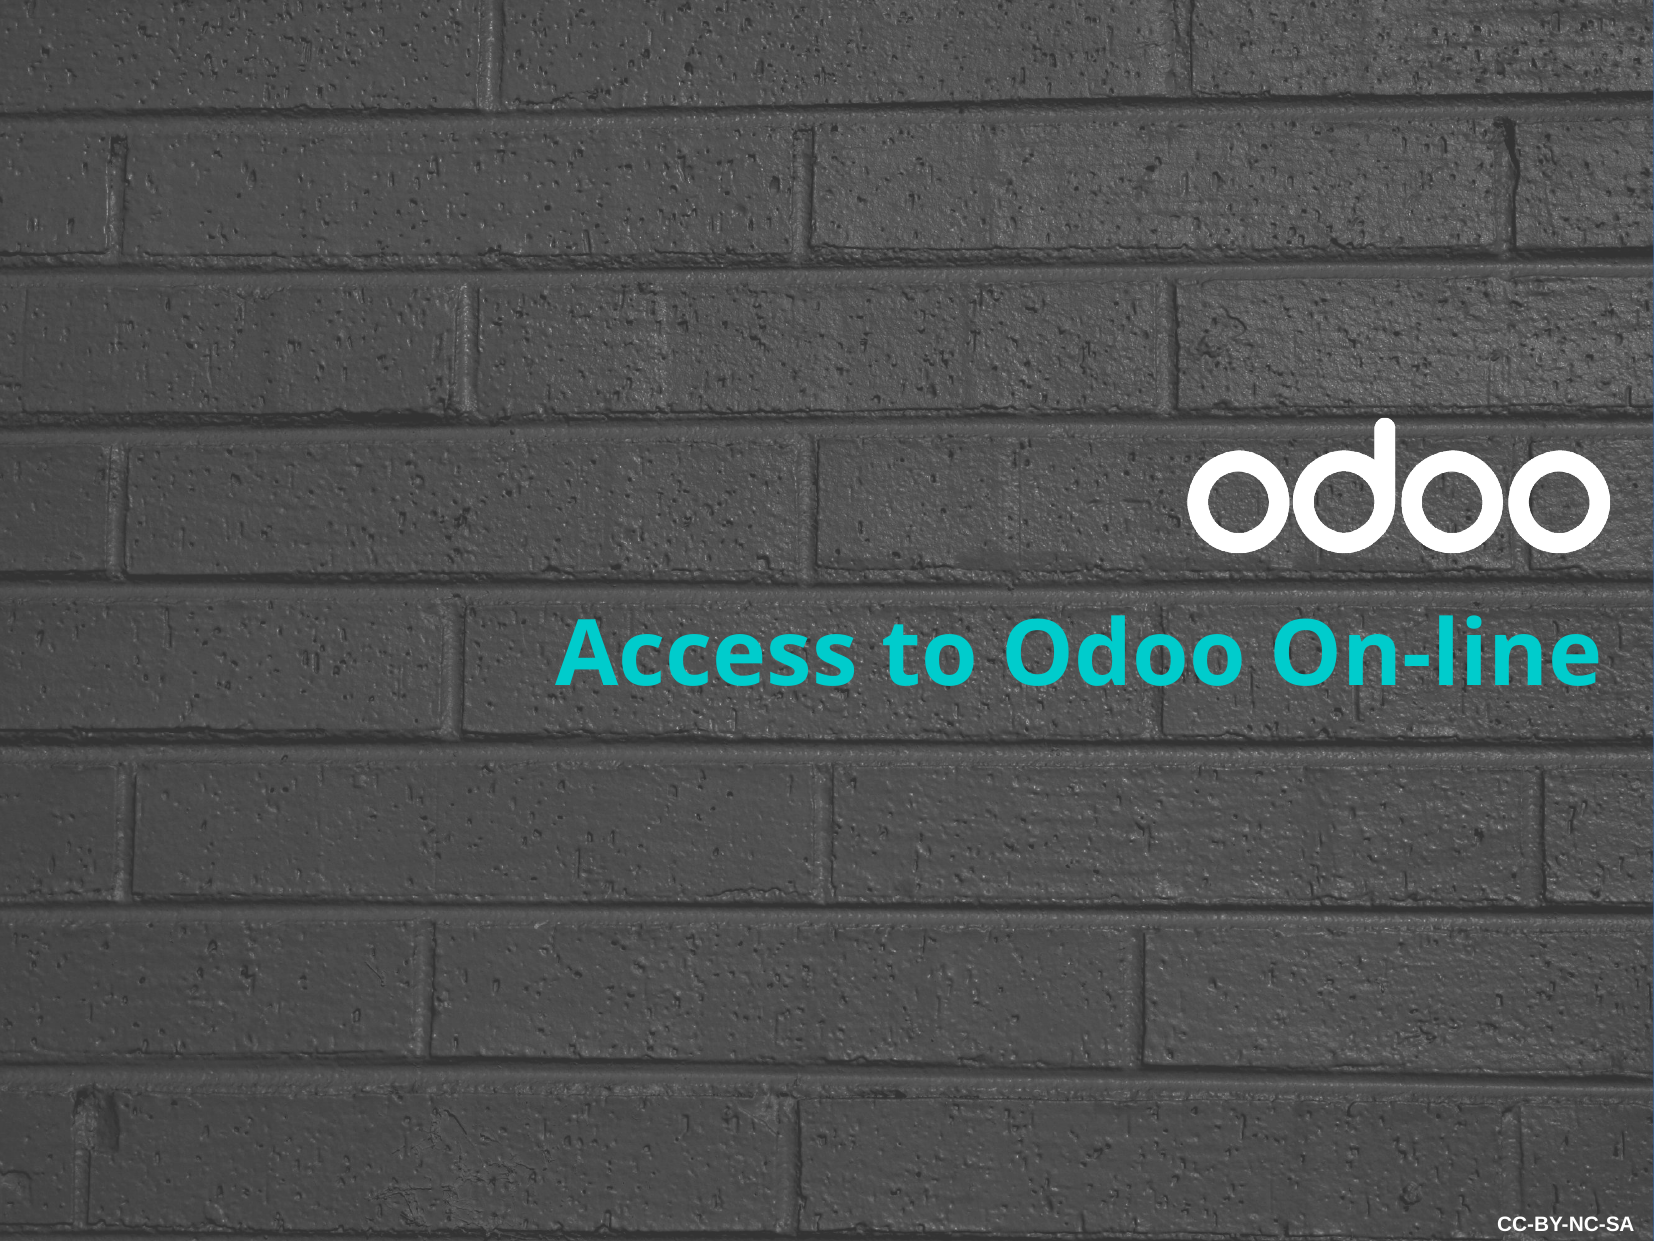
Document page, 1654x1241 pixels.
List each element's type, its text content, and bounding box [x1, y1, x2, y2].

text_box Access to Odoo On-line [0, 580, 1619, 892]
text_box CC-BY-NC-SA [1482, 1204, 1654, 1241]
picture [0, 0, 1654, 1241]
